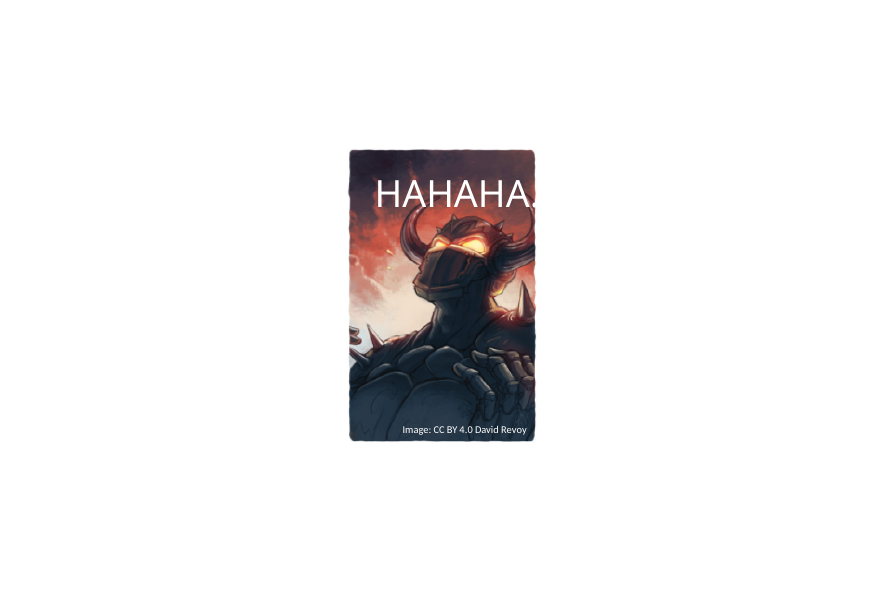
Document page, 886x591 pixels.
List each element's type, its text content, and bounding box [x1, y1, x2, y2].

picture [344, 145, 542, 446]
text_box HAHAHA… [366, 165, 589, 220]
text_box Image: CC BY 4.0 David Revoy [394, 419, 538, 441]
